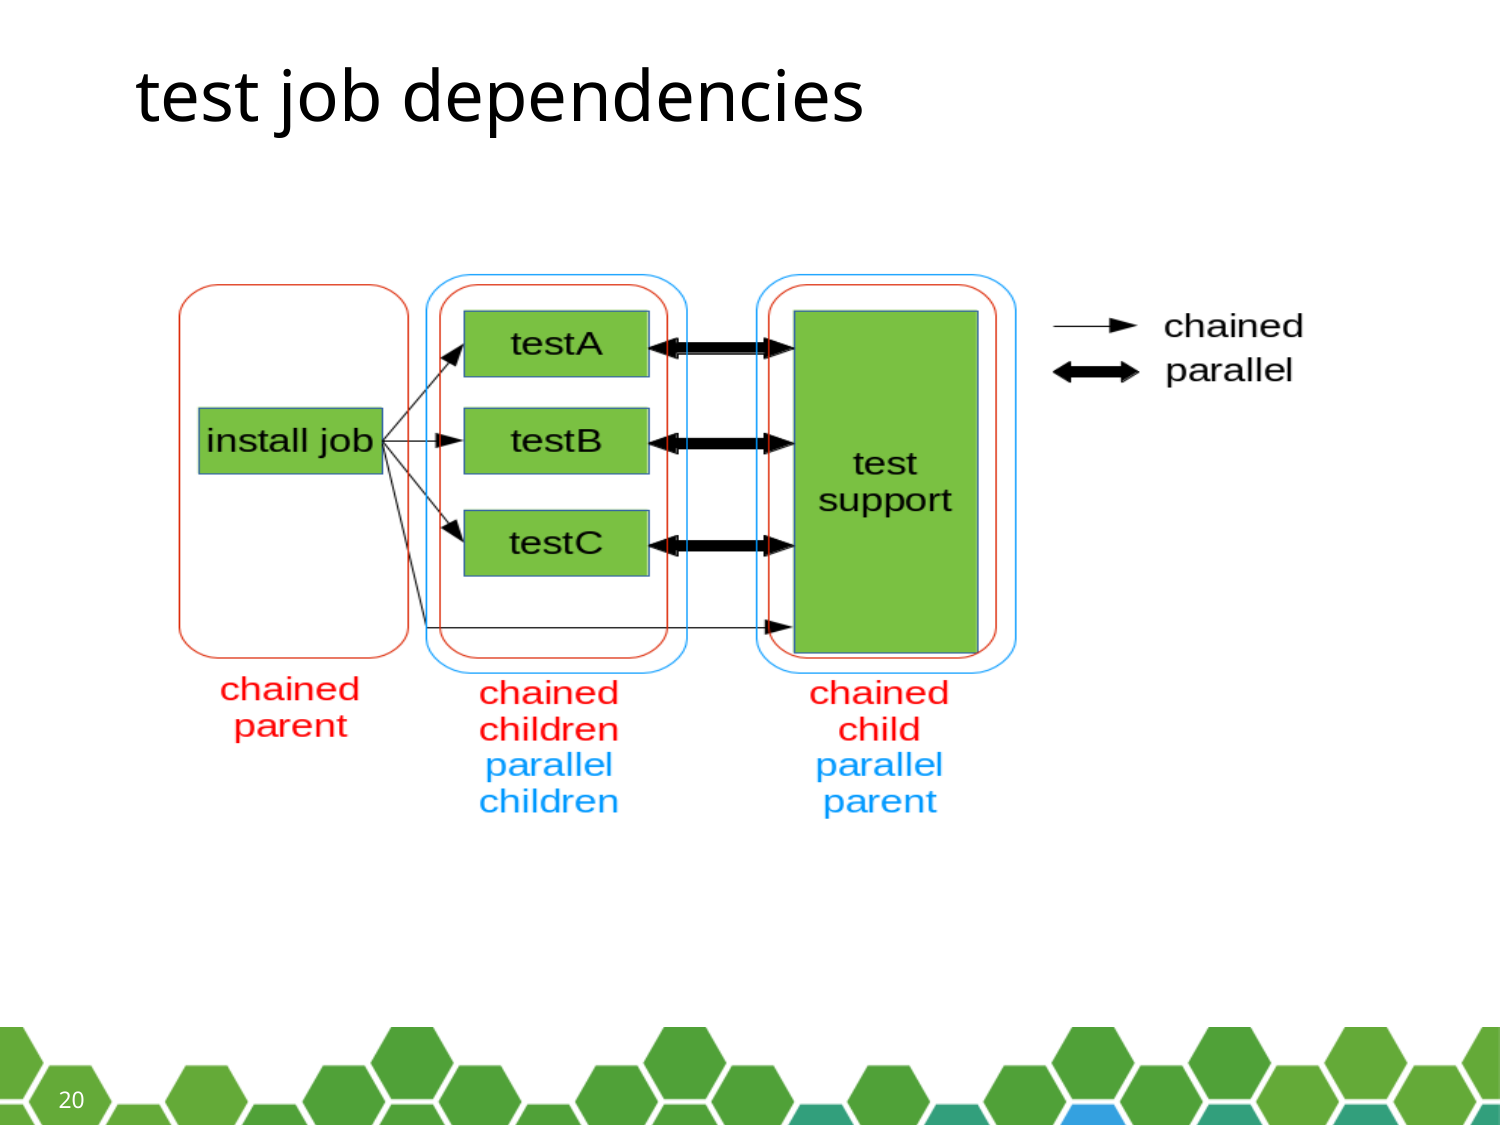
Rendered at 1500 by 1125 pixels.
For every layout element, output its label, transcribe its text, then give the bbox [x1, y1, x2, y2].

picture [0, 1027, 1500, 1125]
picture [135, 254, 1338, 833]
title test job dependencies [135, 12, 1372, 175]
